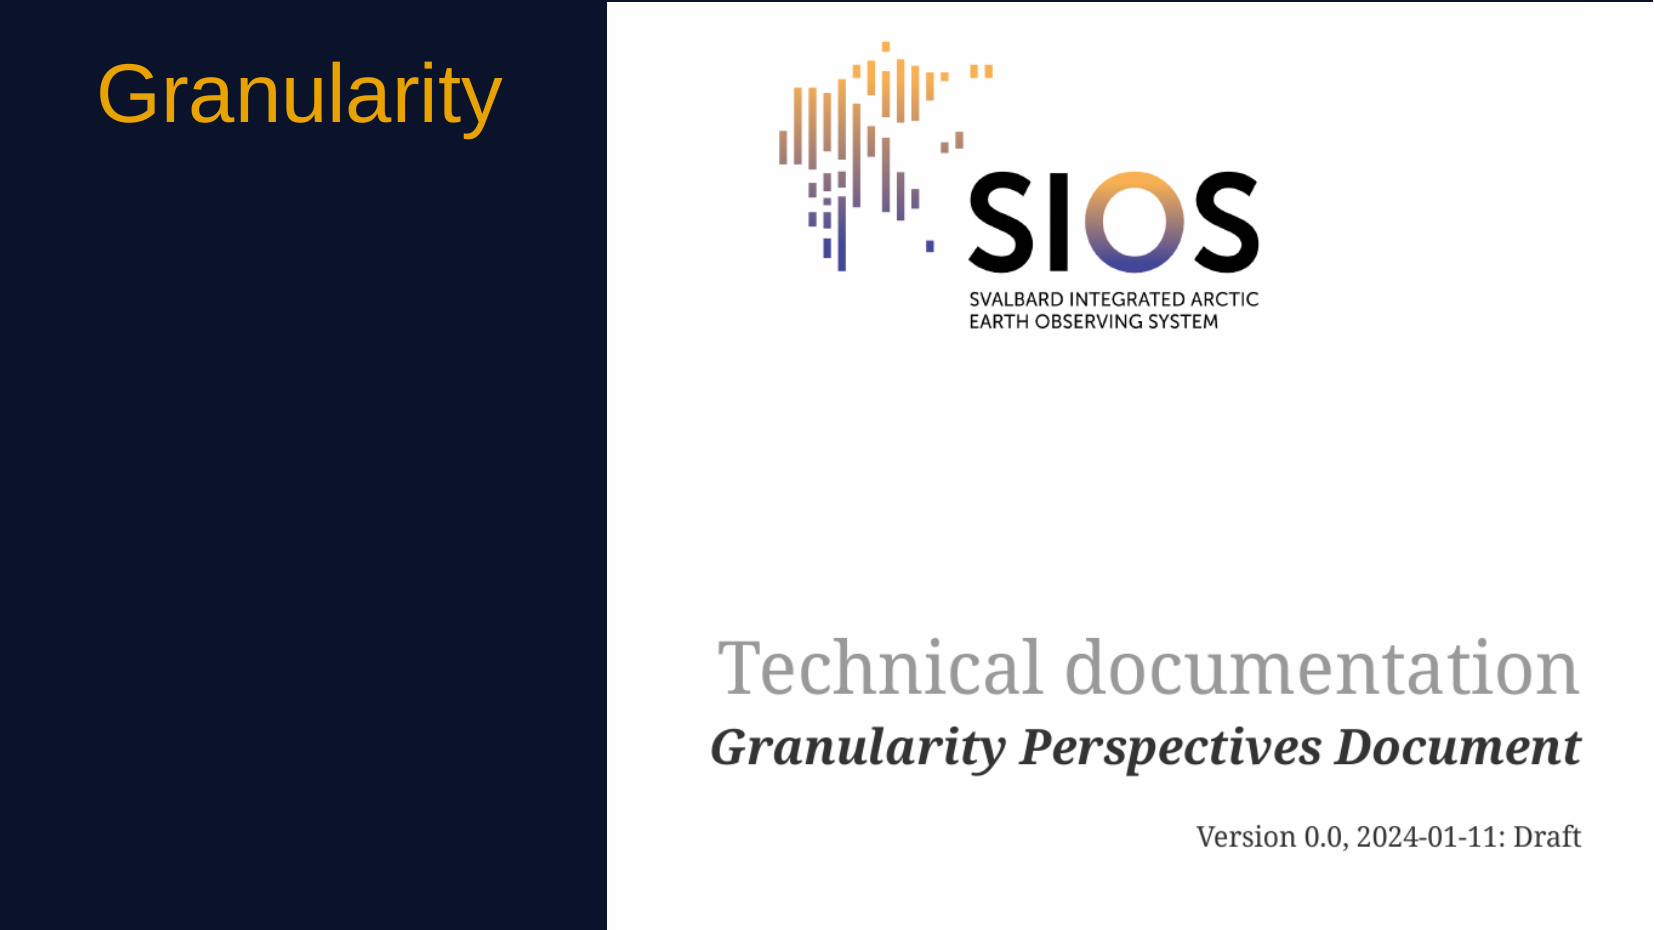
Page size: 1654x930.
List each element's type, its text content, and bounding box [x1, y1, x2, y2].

picture [607, 2, 1653, 930]
title Granularity [96, 37, 585, 151]
